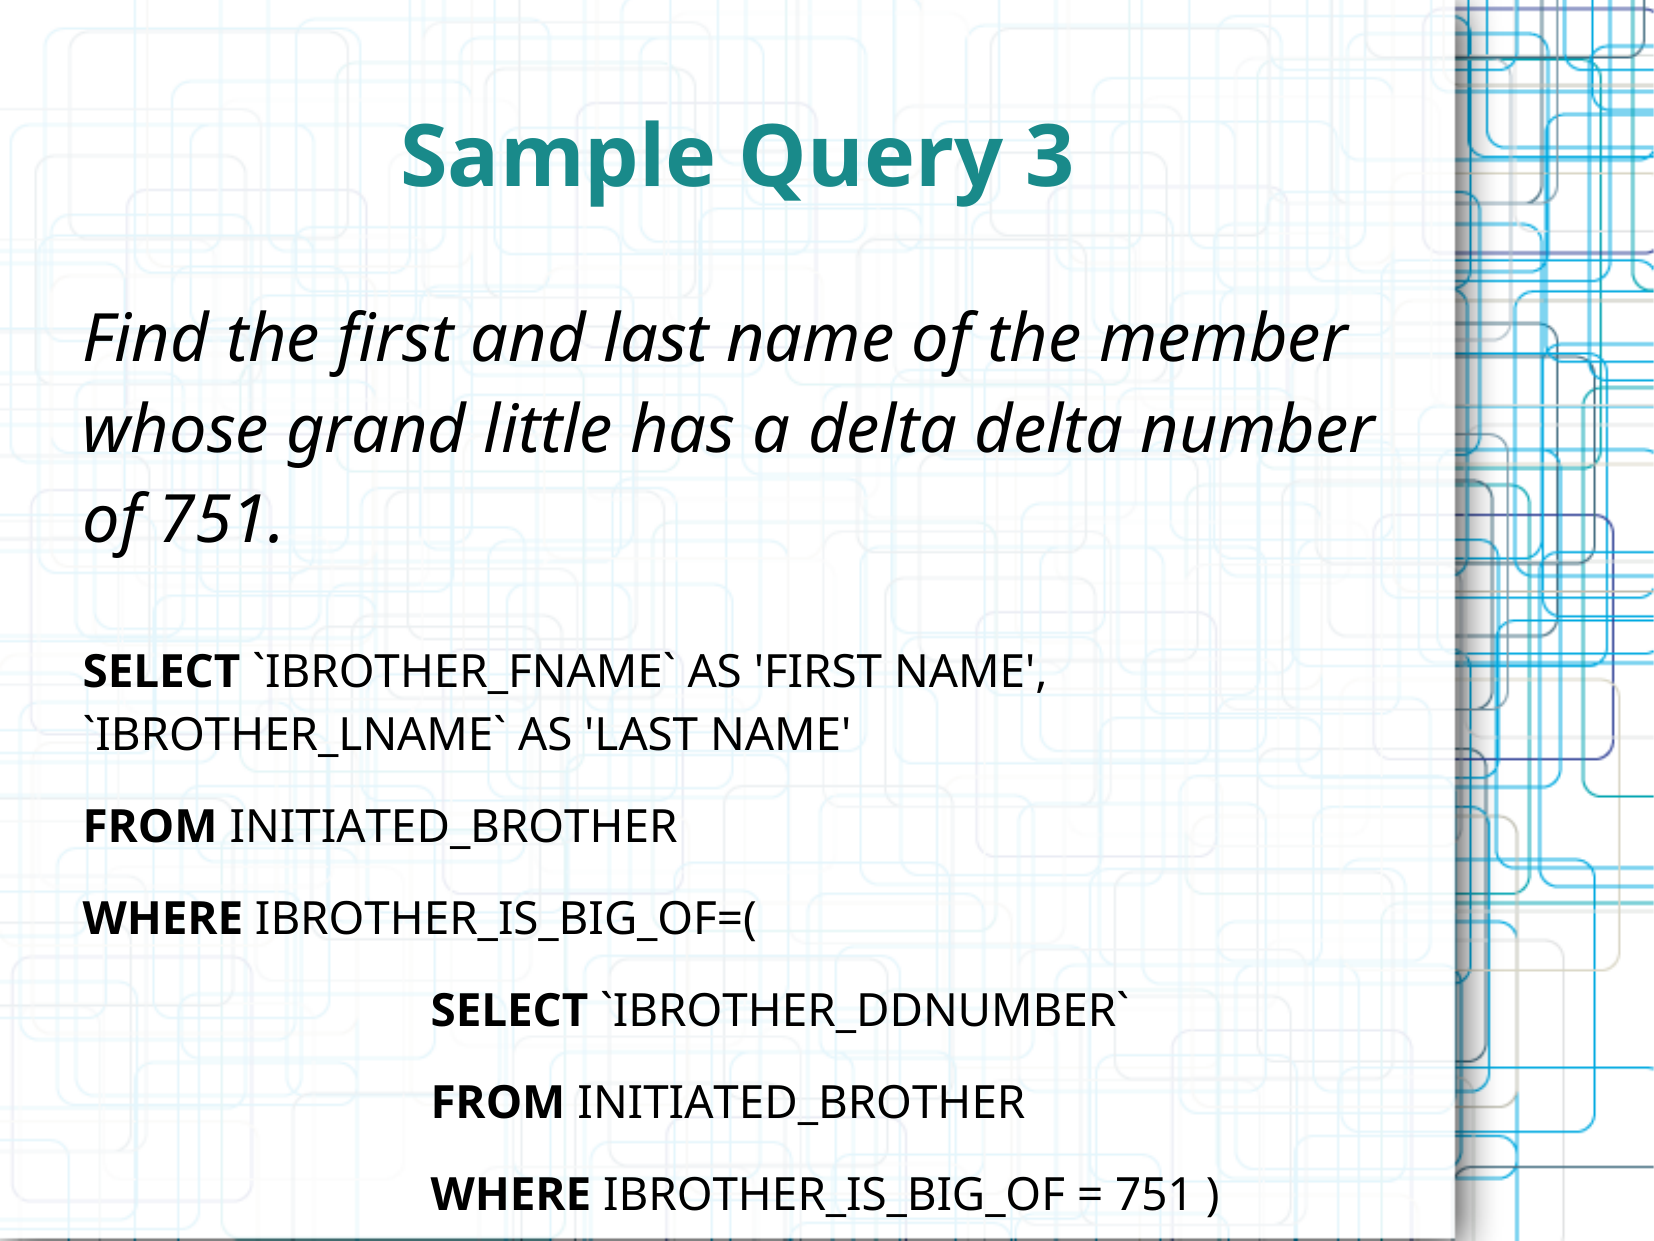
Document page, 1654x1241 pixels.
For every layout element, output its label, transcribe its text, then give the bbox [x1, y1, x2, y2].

list Find the first and last name of the member whose grand little has a delta delta number of 751. SELECT `IBROTHER_FNAME` AS 'FIRST NAME', `IBROTHER_LNAME` AS 'LAST NAME' FROM INITIATED_BROTHER WHERE IBROTHER_IS_BIG_OF=( SELECT `IBROTHER_DDNUMBER` FROM INITIATED_BROTHER WHERE IBROTHER_IS_BIG_OF = 751 ) [82, 290, 1381, 1139]
title Sample Query 3 [59, 49, 1418, 257]
picture [0, 0, 1654, 1241]
